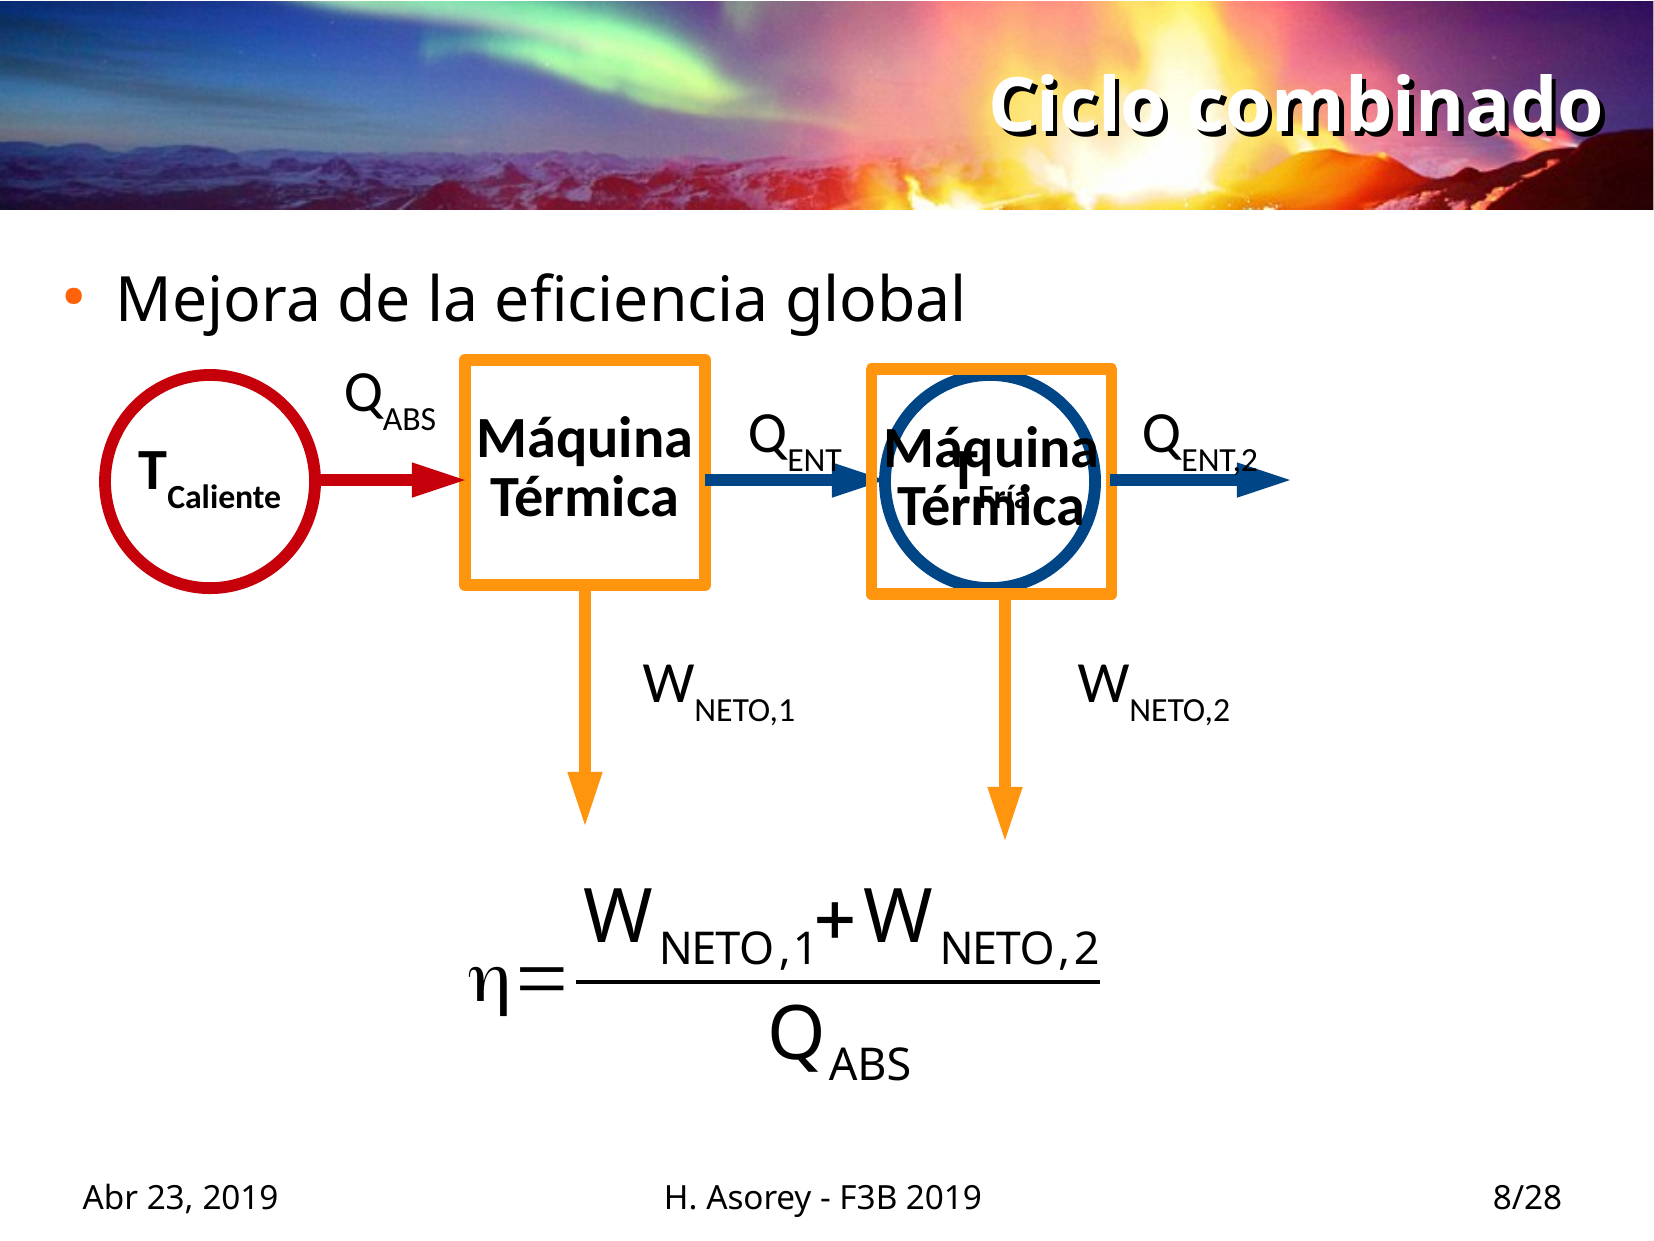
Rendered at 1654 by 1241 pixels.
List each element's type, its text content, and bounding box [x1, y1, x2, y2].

text_box WNETO,2 [1047, 651, 1261, 751]
text_box Máquina Térmica [465, 360, 706, 586]
text_box WNETO,1 [612, 651, 826, 751]
picture [0, 1, 1654, 210]
chart [458, 870, 1111, 1092]
title Ciclo combinado [45, 15, 1606, 191]
text_box TCaliente [105, 374, 315, 589]
list Mejora de la eficiencia global [45, 255, 1606, 1156]
text_box Máquina Térmica [871, 369, 1112, 595]
